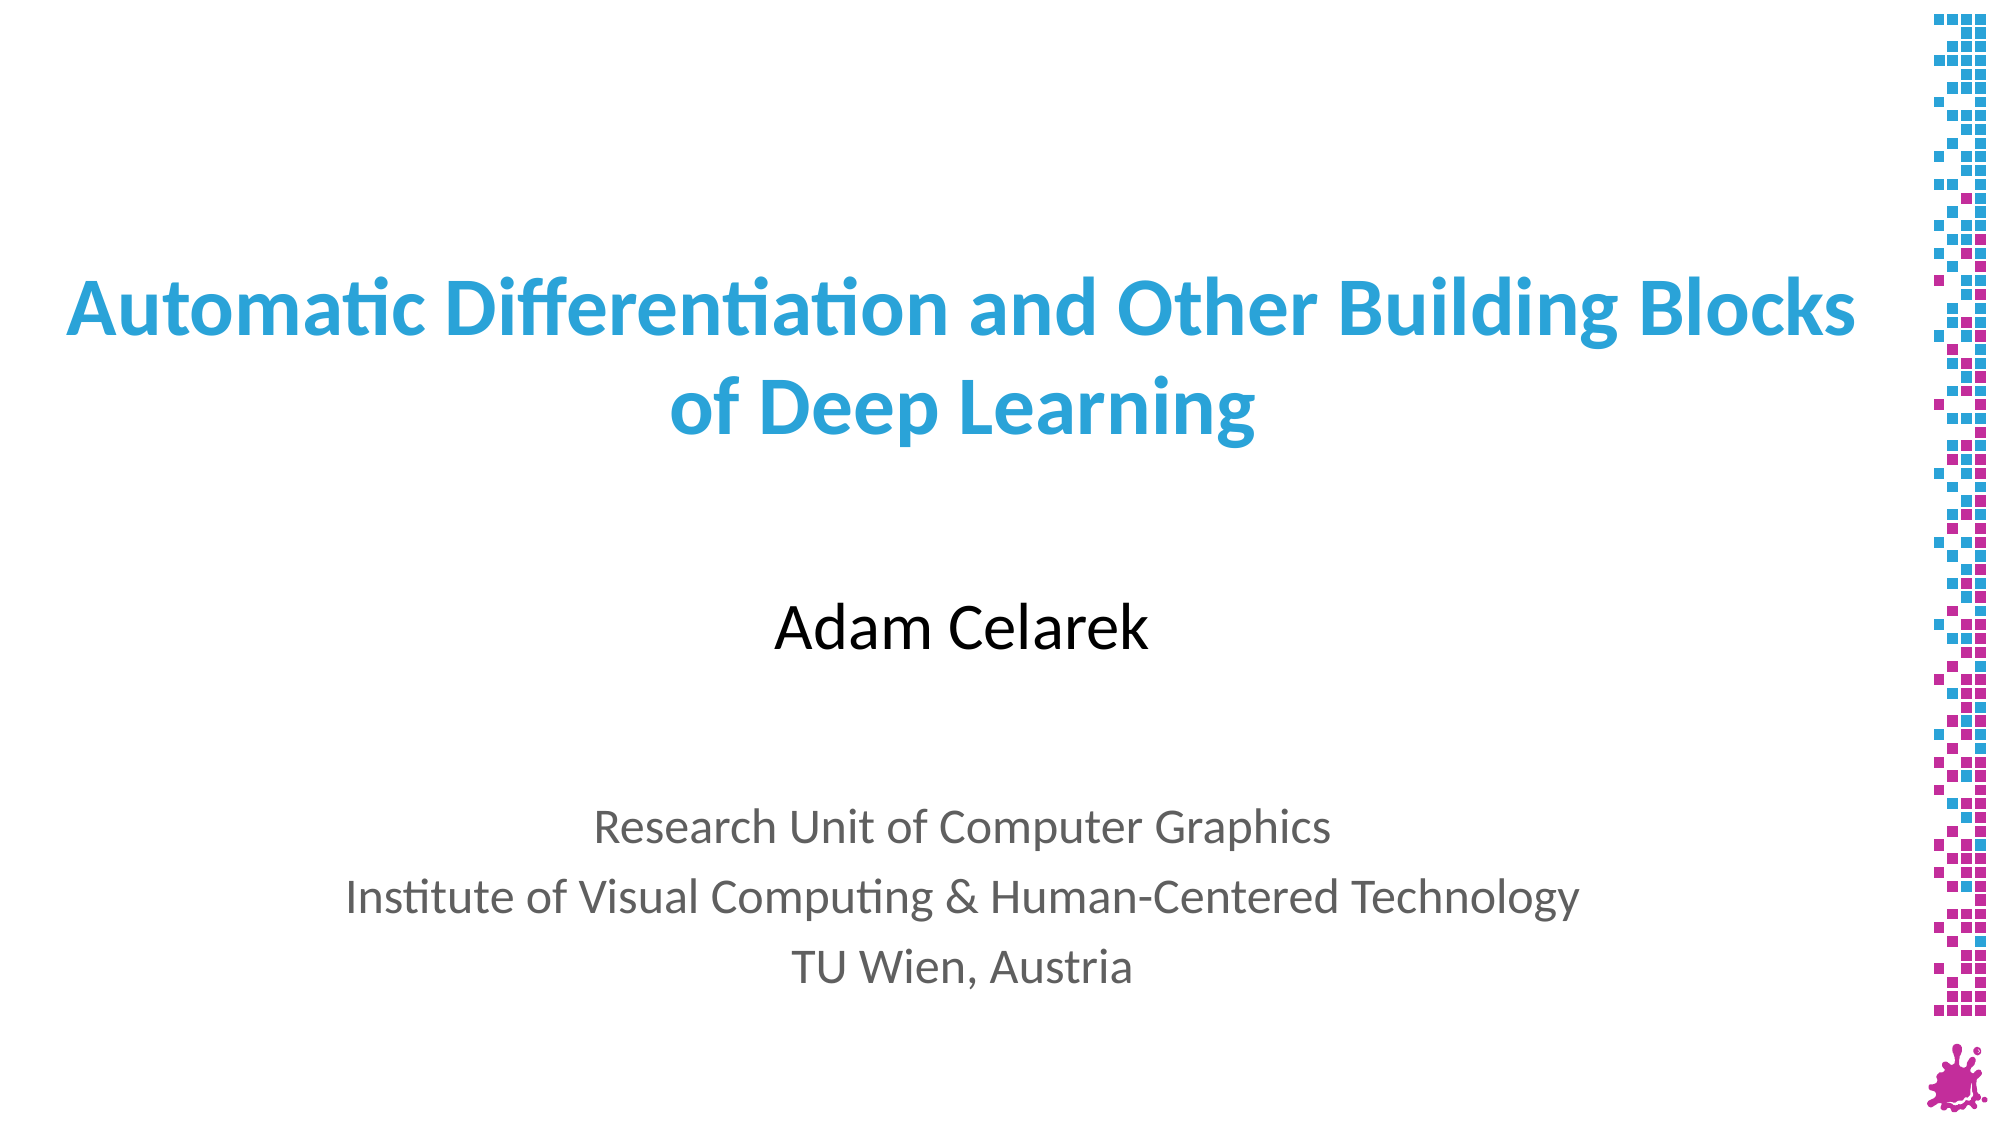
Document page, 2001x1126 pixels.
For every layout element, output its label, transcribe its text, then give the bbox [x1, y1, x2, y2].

title Automatic Differentiation and Other Building Blocks of Deep Learning [39, 12, 1887, 462]
list Research Unit of Computer Graphics Institute of Visual Computing & Human-Centered Technology TU Wien, Austria [39, 783, 1887, 1017]
subtitle Adam Celarek [39, 504, 1887, 741]
